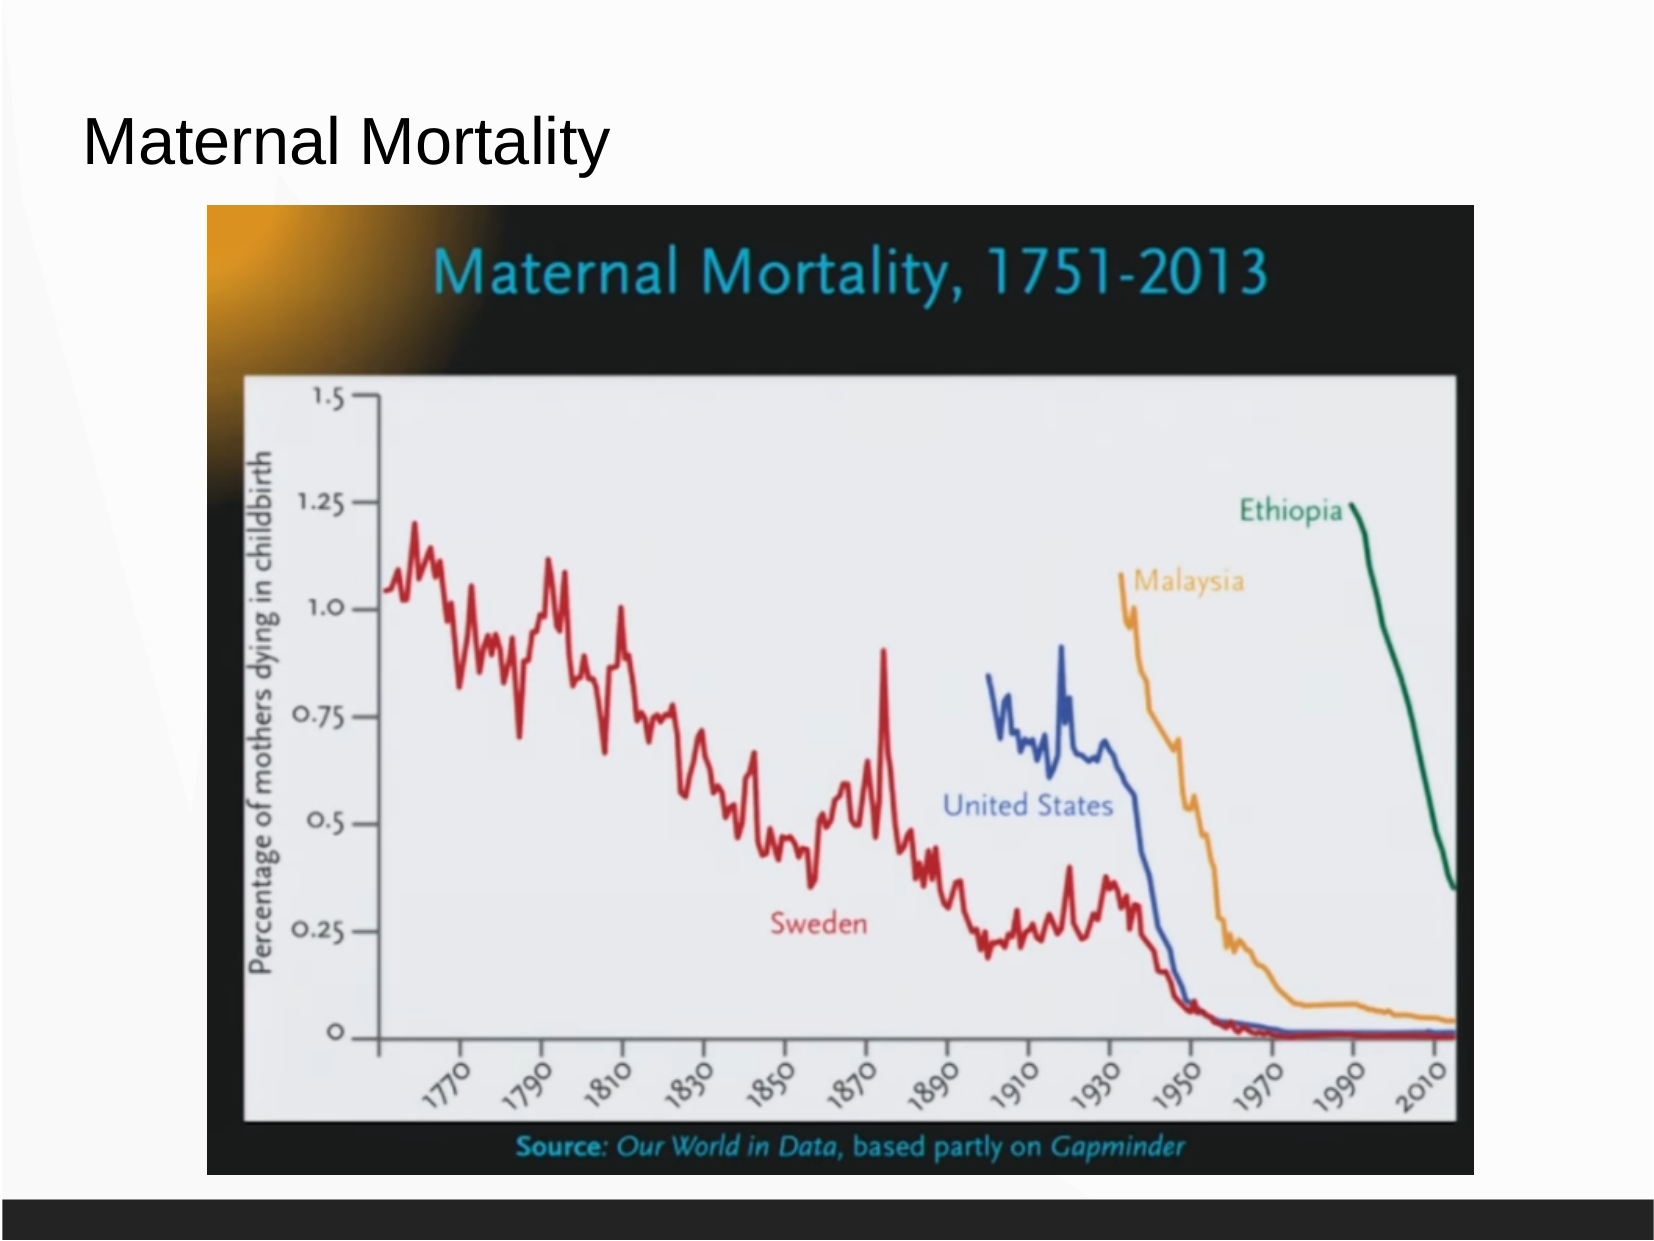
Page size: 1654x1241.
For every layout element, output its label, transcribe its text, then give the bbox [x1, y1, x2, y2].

title Maternal Mortality [82, 45, 1571, 238]
picture [2, 0, 1654, 1241]
